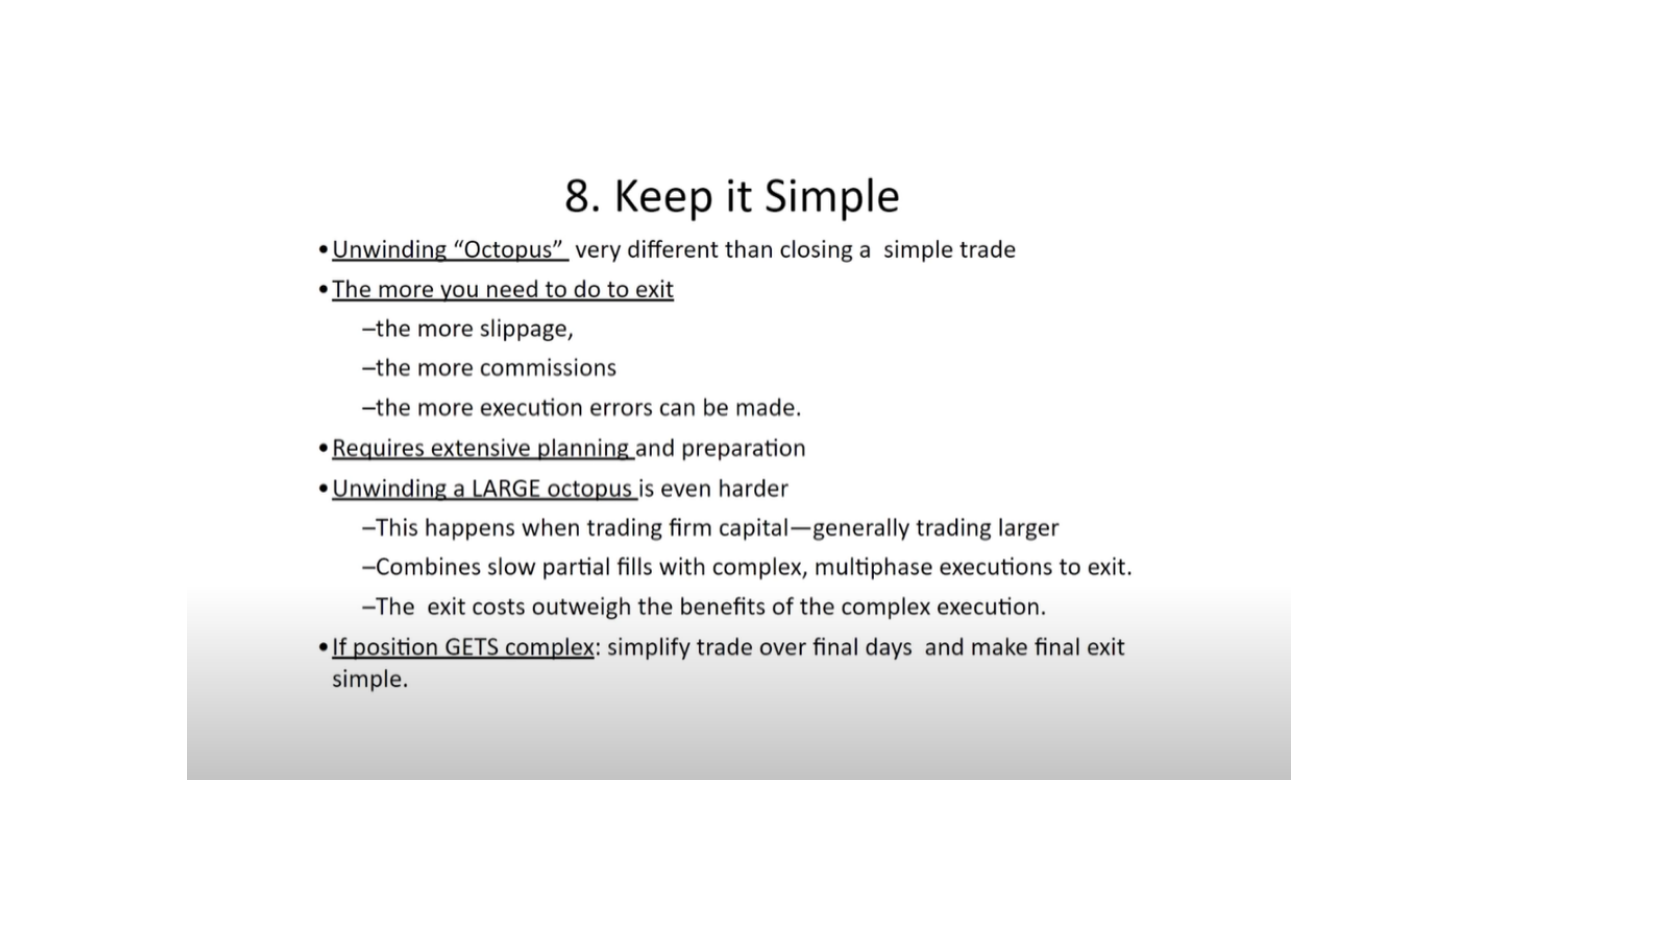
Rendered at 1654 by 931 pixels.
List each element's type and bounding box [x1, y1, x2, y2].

picture [187, 149, 1291, 780]
